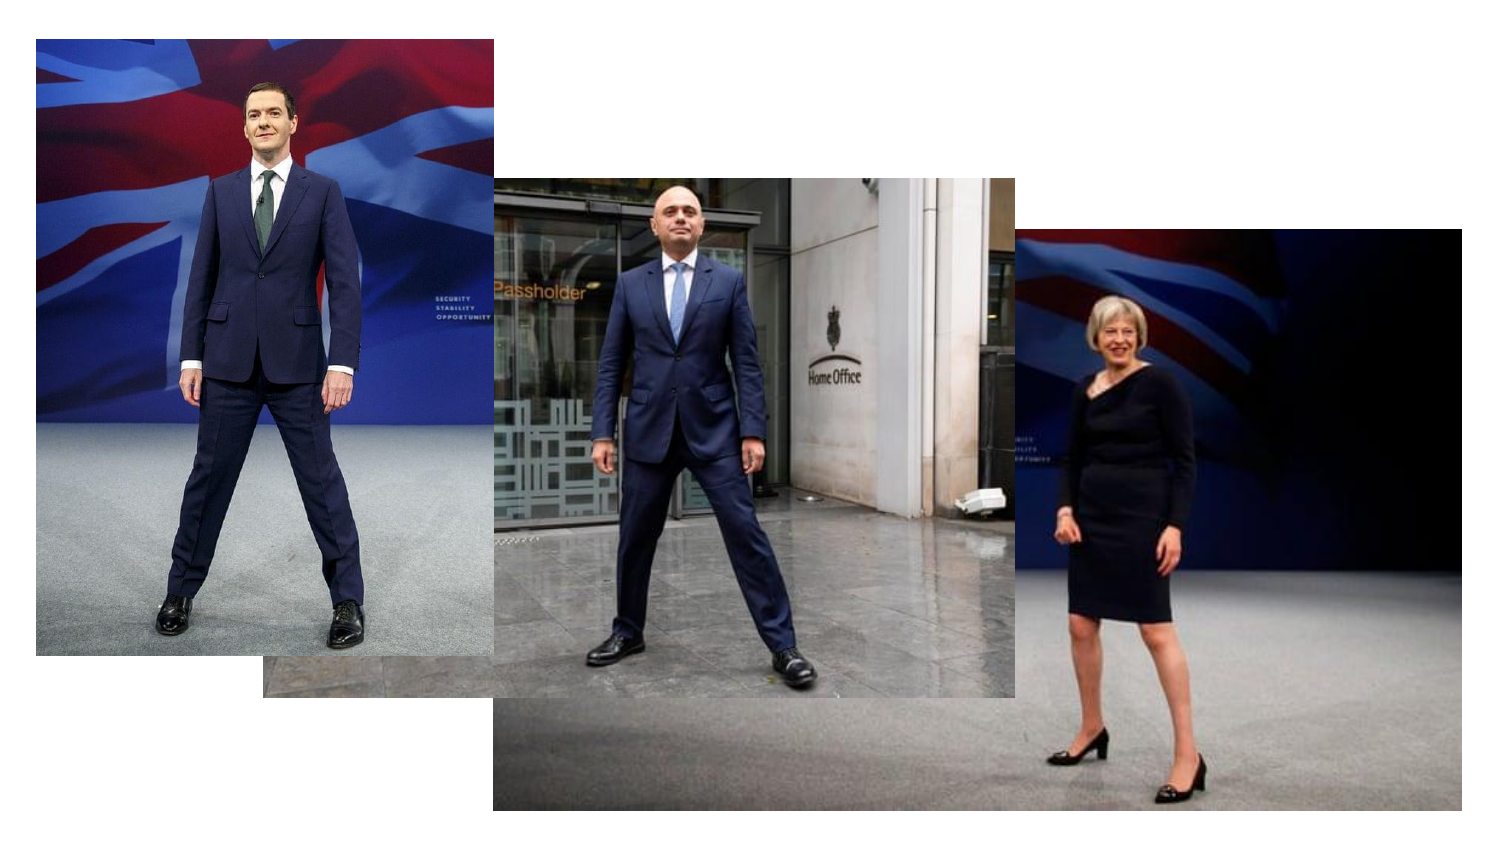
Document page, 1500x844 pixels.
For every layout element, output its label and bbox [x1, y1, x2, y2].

picture [36, 39, 1462, 811]
